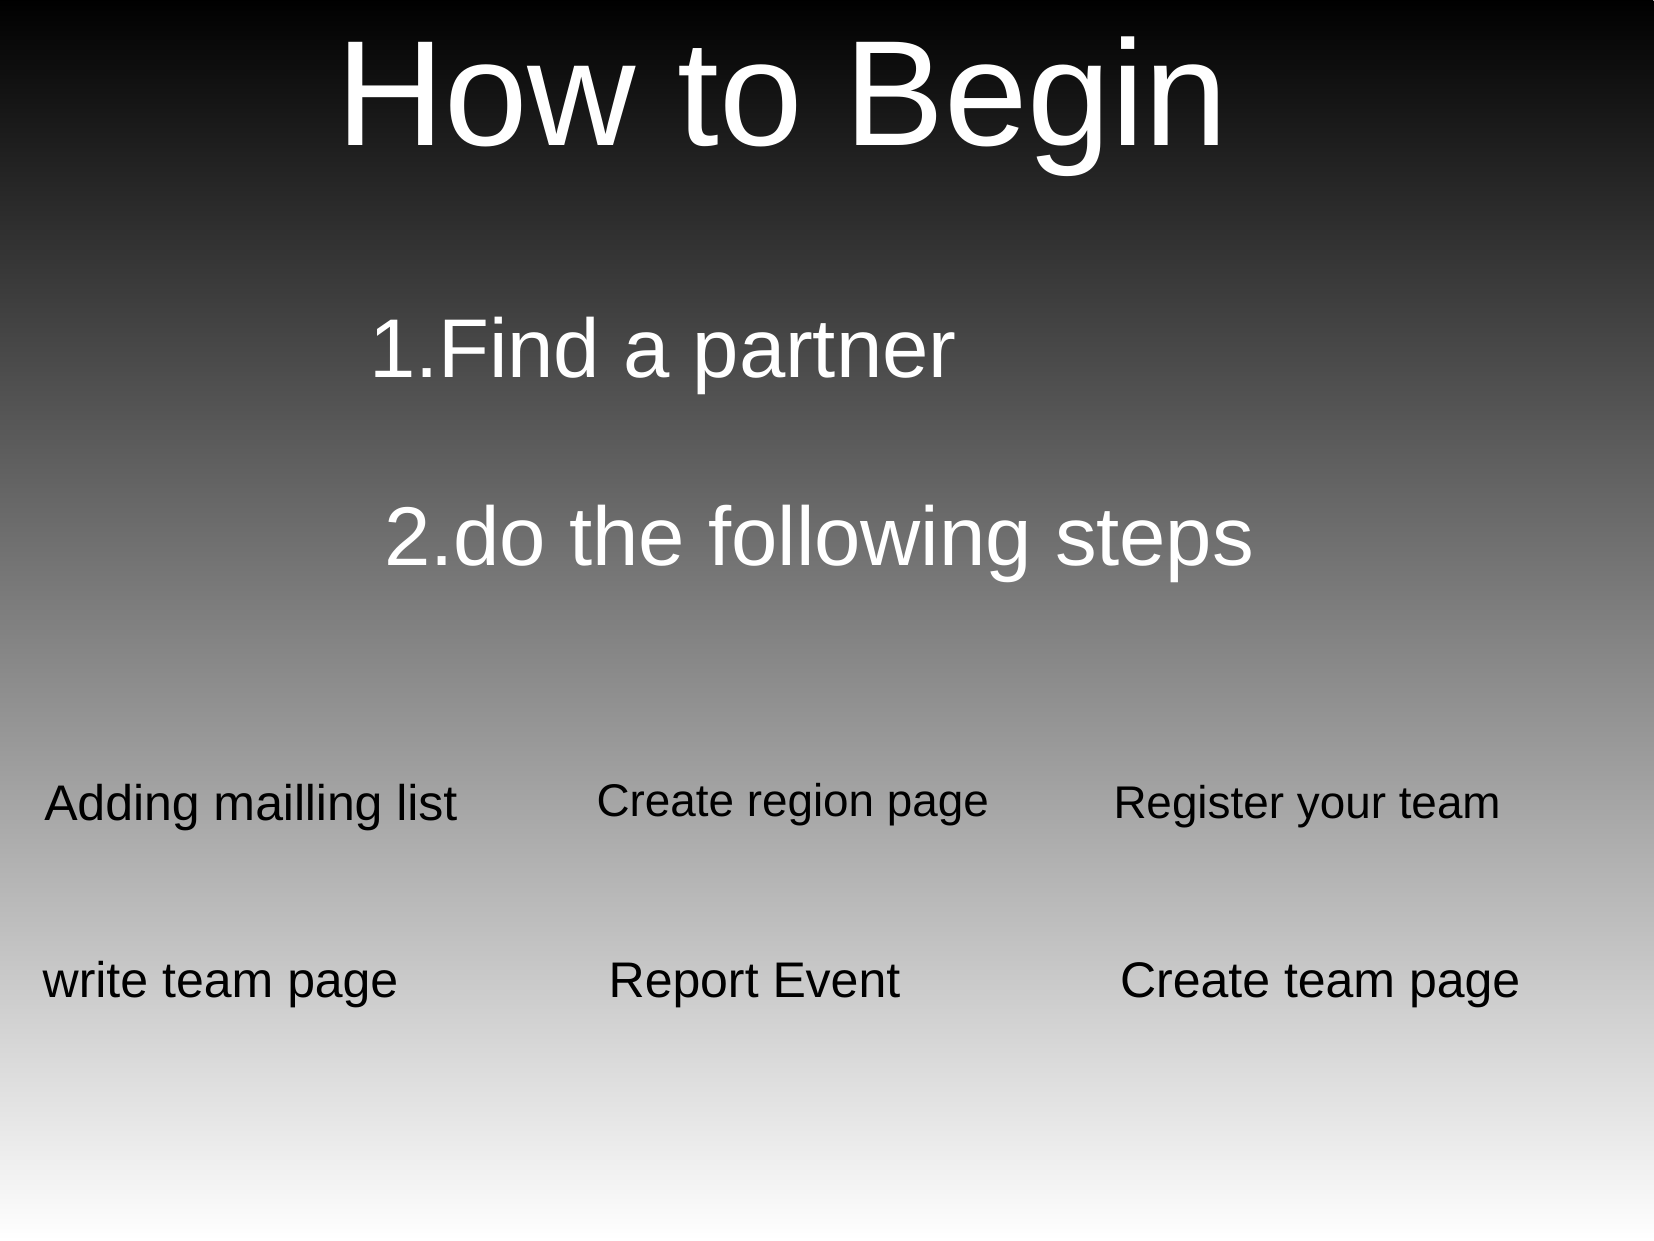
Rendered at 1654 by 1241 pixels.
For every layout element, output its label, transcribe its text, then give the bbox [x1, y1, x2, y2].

text_box write team page [27, 944, 414, 1016]
text_box Create team page [1105, 944, 1536, 1016]
text_box Report Event [593, 944, 916, 1016]
title How to Begin [295, 9, 1270, 178]
text_box 2.do the following steps [369, 482, 1270, 591]
text_box 1.Find a partner [354, 295, 972, 404]
text_box Adding mailling list [29, 767, 473, 839]
text_box Create region page [581, 767, 1004, 834]
text_box Register your team [1098, 770, 1516, 837]
